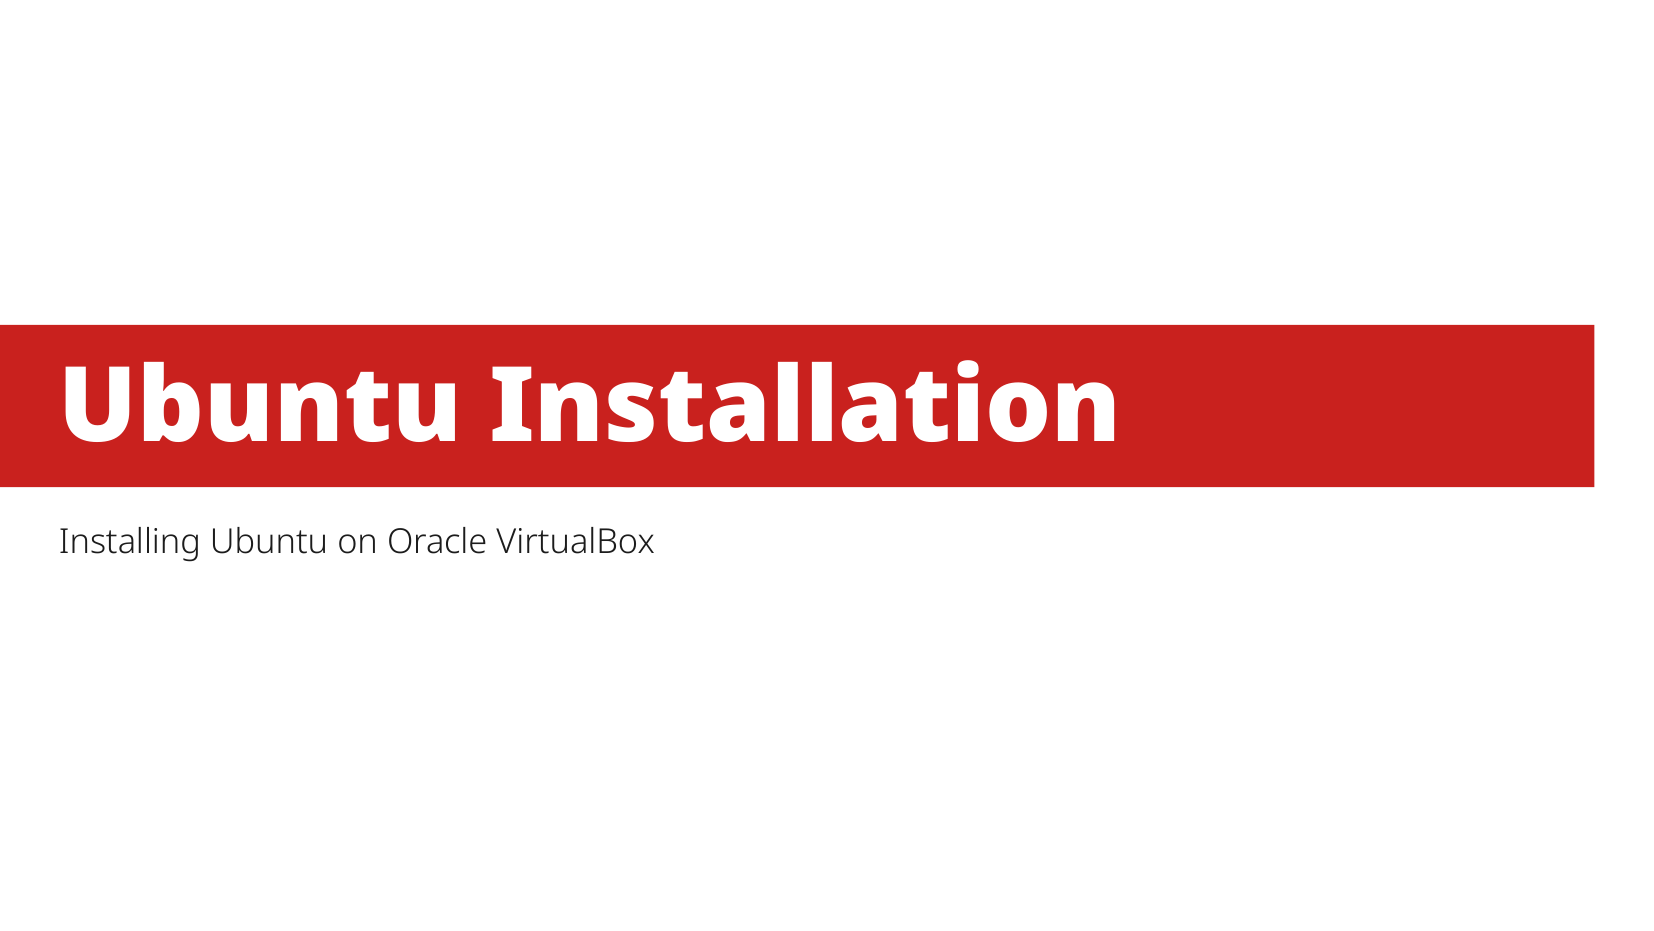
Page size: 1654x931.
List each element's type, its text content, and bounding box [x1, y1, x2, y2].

subtitle Installing Ubuntu on Oracle VirtualBox [59, 516, 1536, 827]
title Ubuntu Installation [59, 354, 1565, 473]
